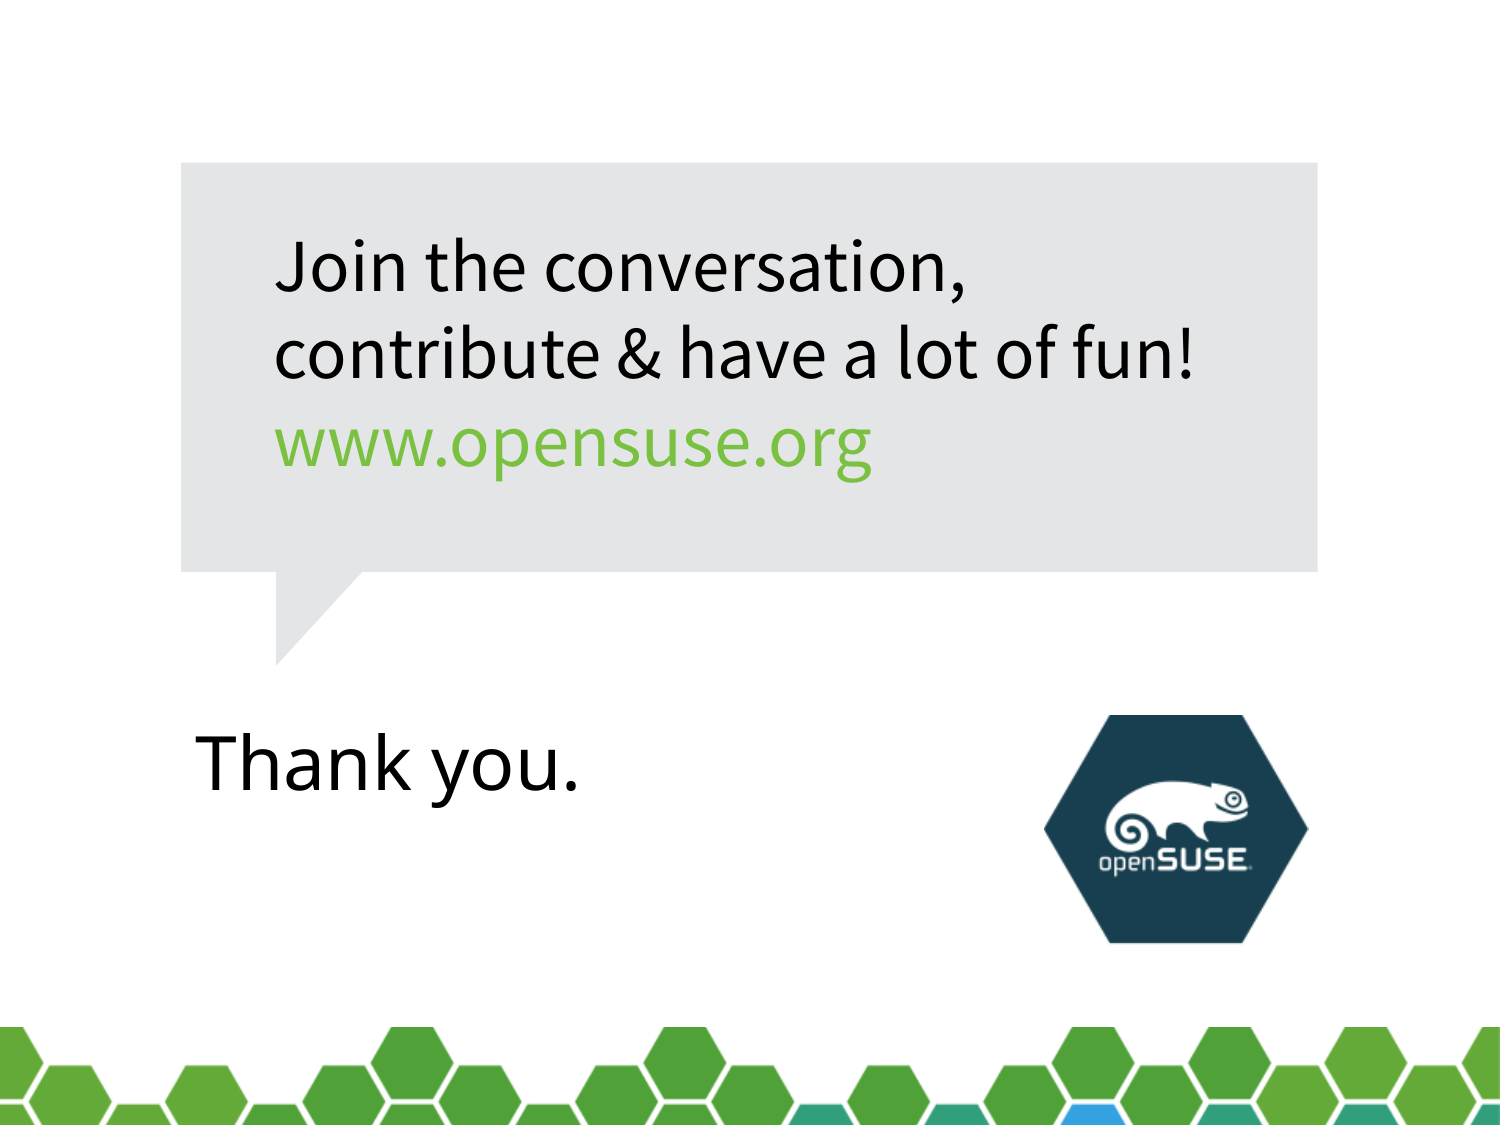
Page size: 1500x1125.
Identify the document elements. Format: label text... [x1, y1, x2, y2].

picture [0, 1027, 1500, 1125]
text_box Join the conversation, contribute & have a lot of fun! www.opensuse.org [259, 213, 1334, 609]
picture [1044, 715, 1309, 945]
